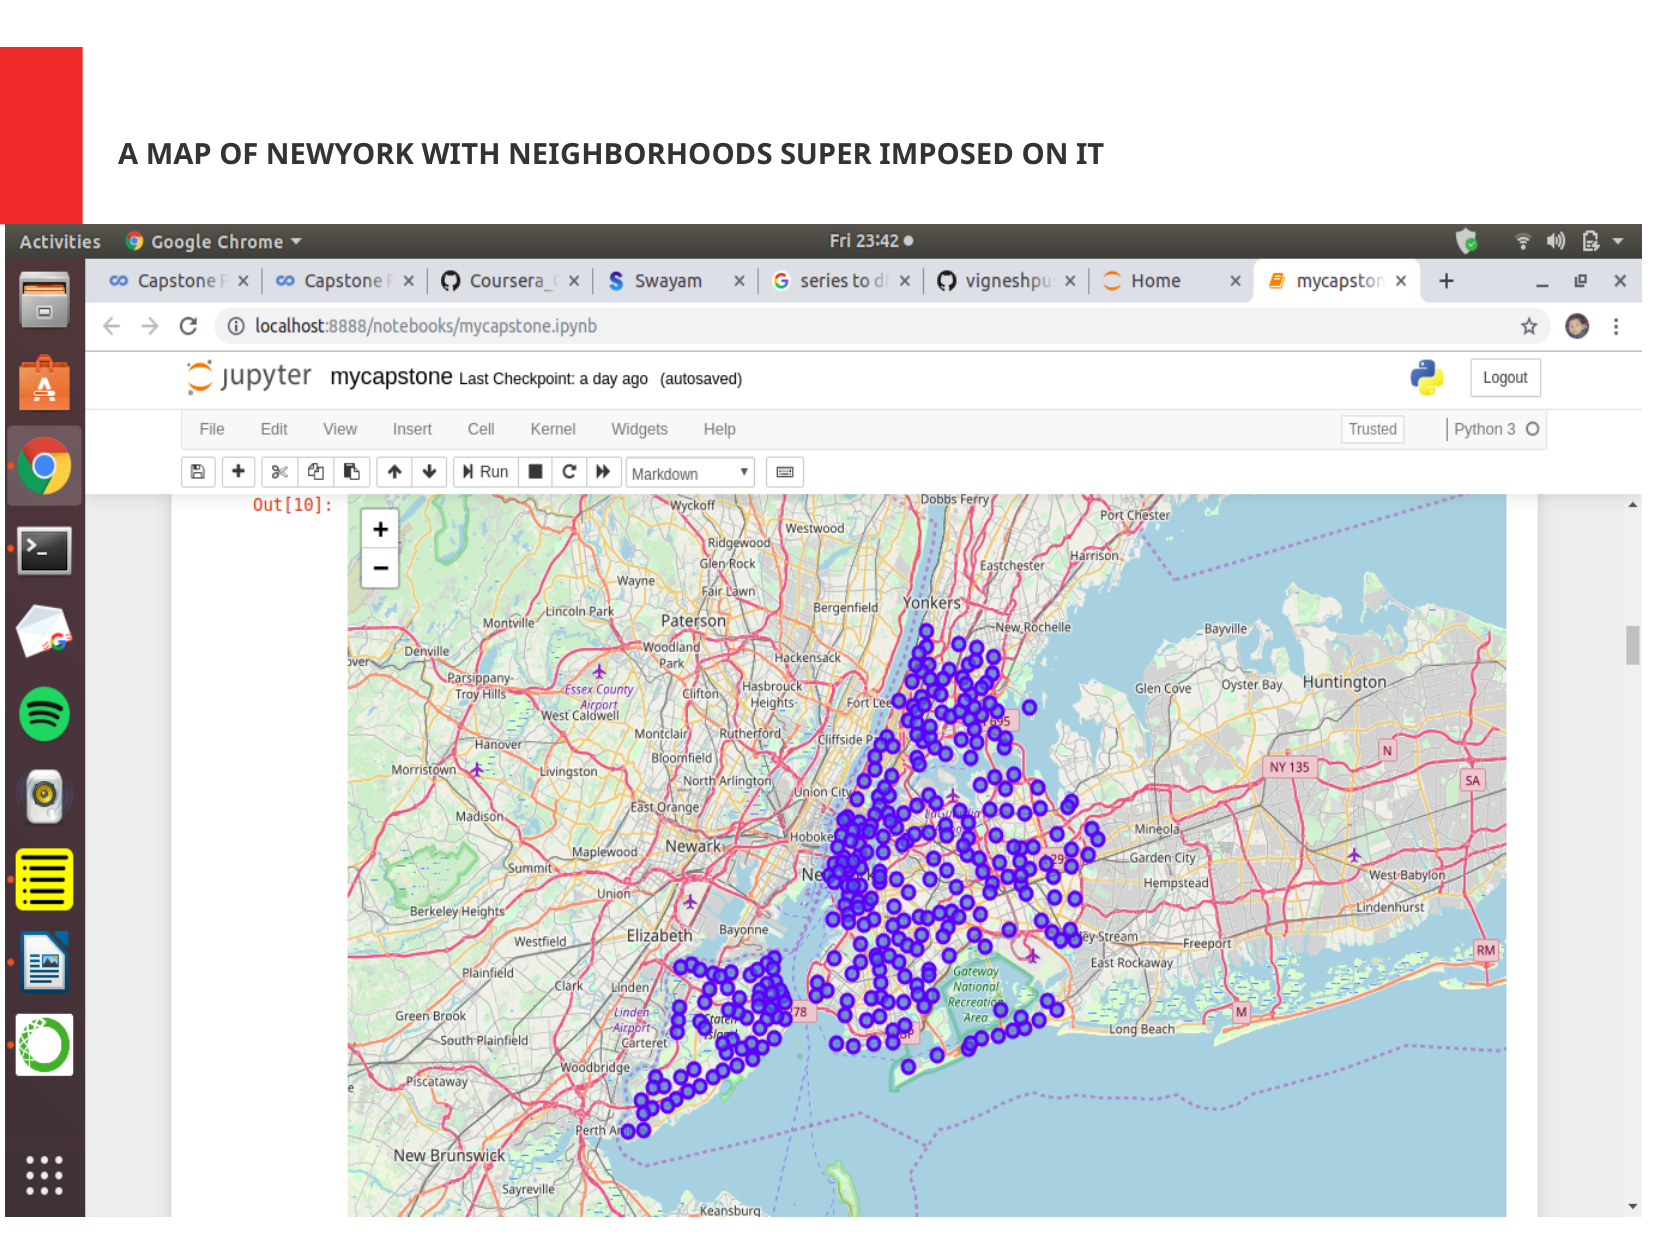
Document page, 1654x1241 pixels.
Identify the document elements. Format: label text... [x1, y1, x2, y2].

title A MAP OF NEWYORK WITH NEIGHBORHOODS SUPER IMPOSED ON IT [118, 49, 1571, 224]
picture [5, 224, 1642, 1217]
